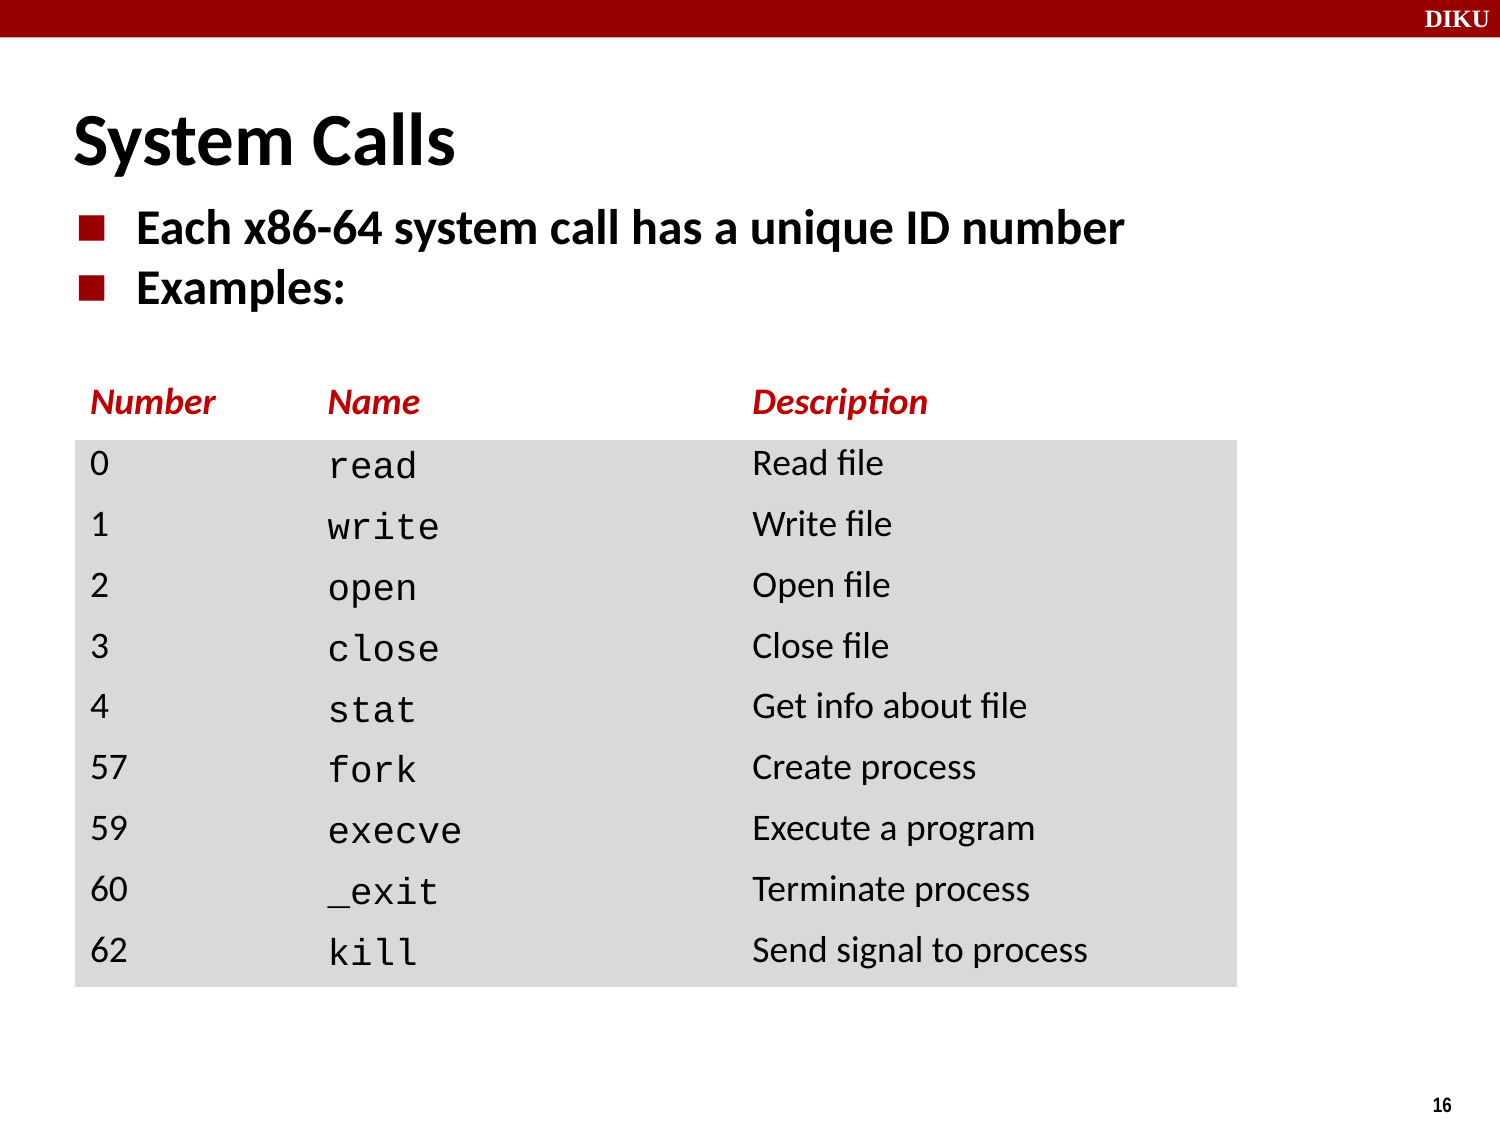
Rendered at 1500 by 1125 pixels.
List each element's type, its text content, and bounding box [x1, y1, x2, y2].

text_box System Calls [58, 72, 1304, 198]
text_box Each x86-64 system call has a unique ID number Examples: [65, 199, 1361, 1075]
